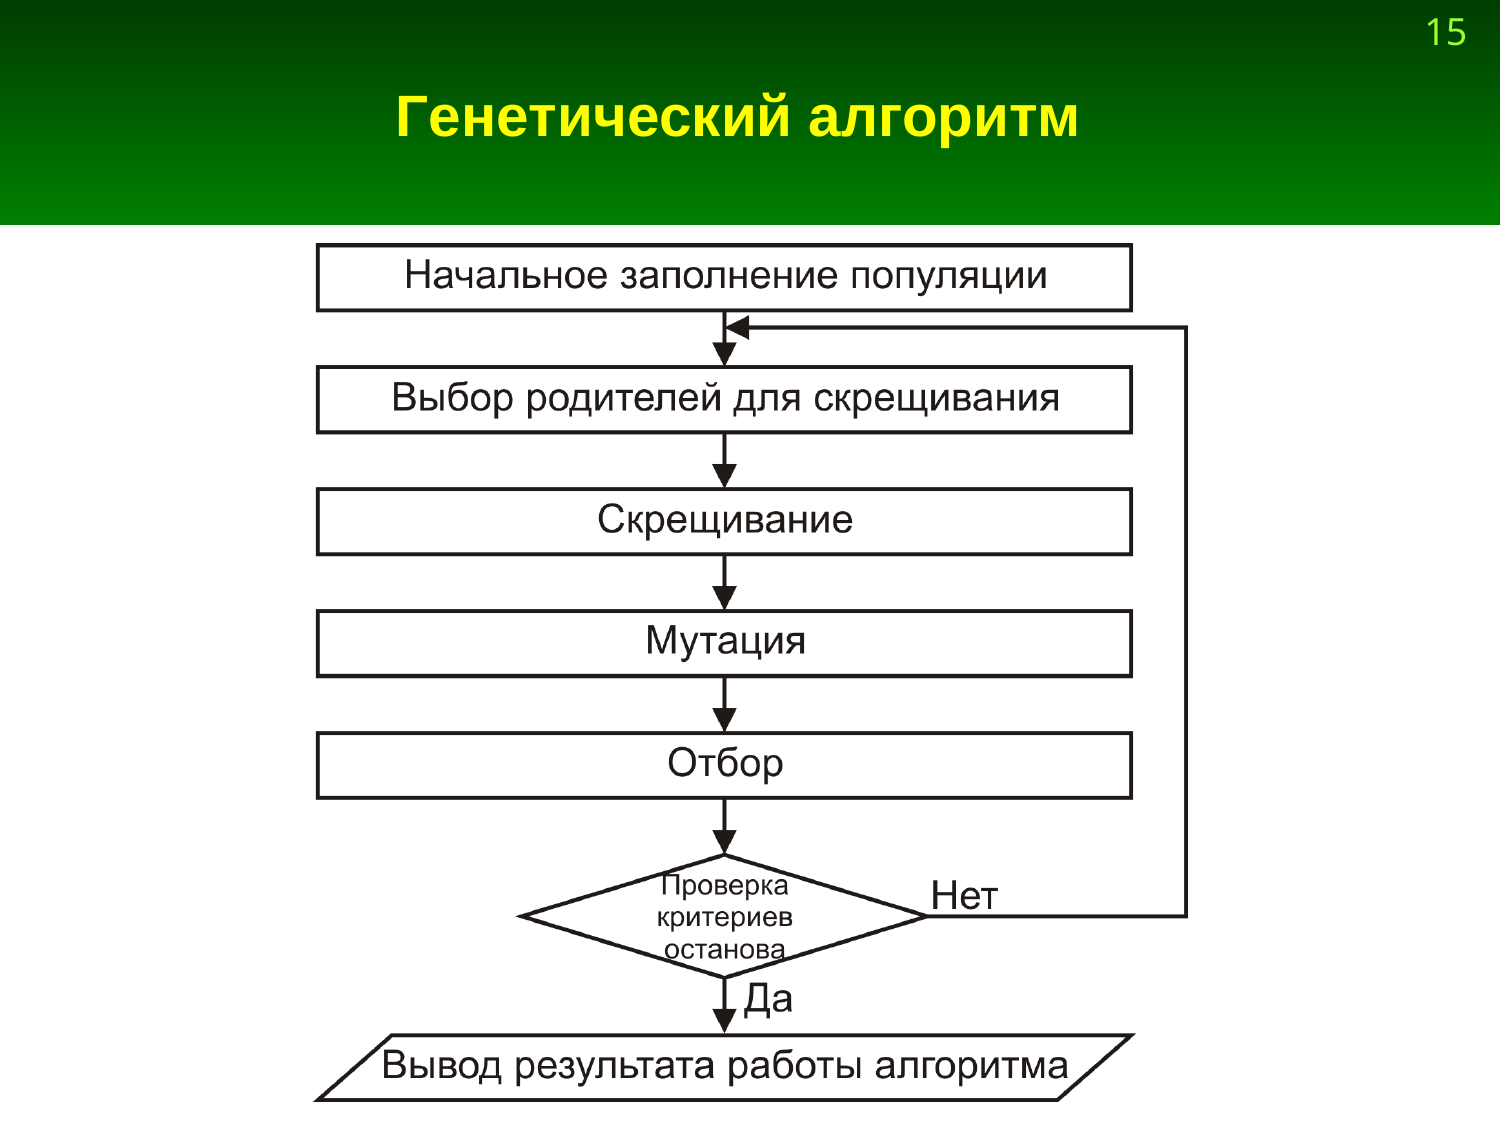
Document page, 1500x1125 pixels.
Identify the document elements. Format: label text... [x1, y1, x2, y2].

picture [312, 243, 1188, 1102]
title Генетический алгоритм [88, 18, 1389, 207]
